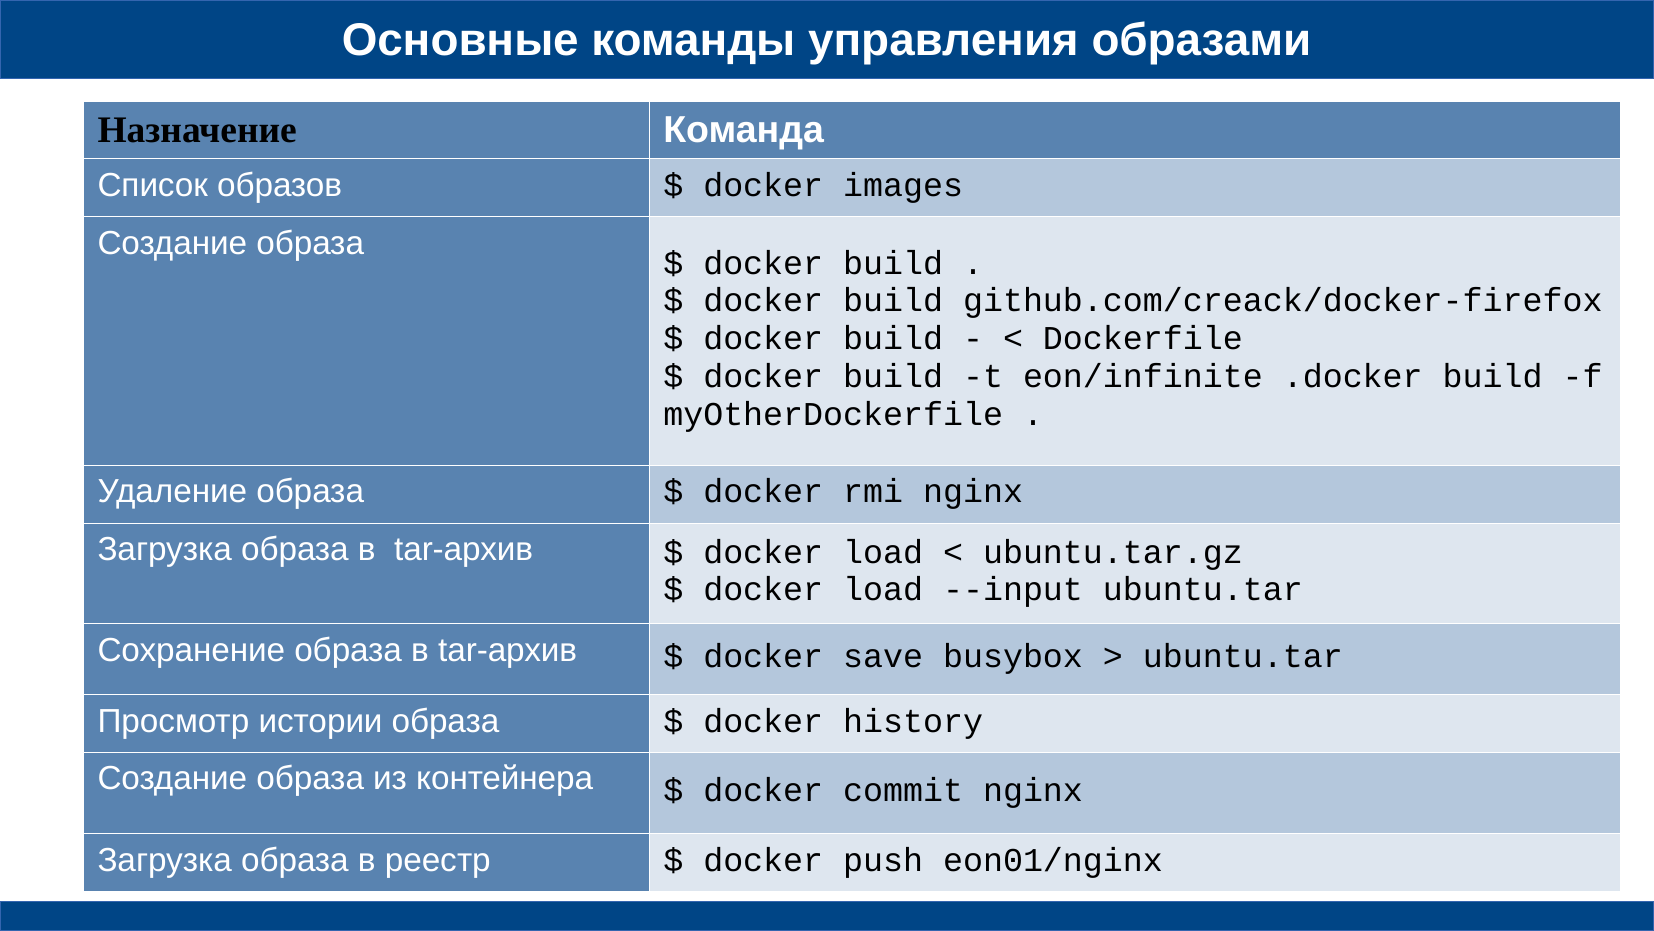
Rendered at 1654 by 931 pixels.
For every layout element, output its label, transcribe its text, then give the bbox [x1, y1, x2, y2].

table_cell $ docker load < ubuntu.tar.gz $ docker load --input ubuntu.tar [650, 524, 1620, 623]
table_cell Создание образа [84, 217, 649, 465]
table_cell Список образов [84, 159, 649, 216]
title Основные команды управления образами [0, 0, 1654, 79]
table_cell $ docker history [650, 695, 1620, 752]
table_cell $ docker build . $ docker build github.com/creack/docker-firefox $ docker build - < Dockerfile $ docker build -t eon/infinite .docker build -f myOtherDockerfile . [650, 217, 1620, 465]
table_cell $ docker rmi nginx [650, 466, 1620, 523]
table_cell Загрузка образа в реестр [84, 834, 649, 891]
table_cell $ docker images [650, 159, 1620, 216]
table_cell Сохранение образа в tar-архив [84, 624, 649, 694]
table_cell Просмотр истории образа [84, 695, 649, 752]
table_header Назначение [84, 102, 649, 158]
table_header Команда [650, 102, 1620, 158]
table_cell $ docker save busybox > ubuntu.tar [650, 624, 1620, 694]
table_cell Создание образа из контейнера [84, 753, 649, 833]
table_cell Удаление образа [84, 466, 649, 523]
table_cell Загрузка образа в tar-архив [84, 524, 649, 623]
table_cell $ docker commit nginx [650, 753, 1620, 833]
table_cell $ docker push eon01/nginx [650, 834, 1620, 891]
